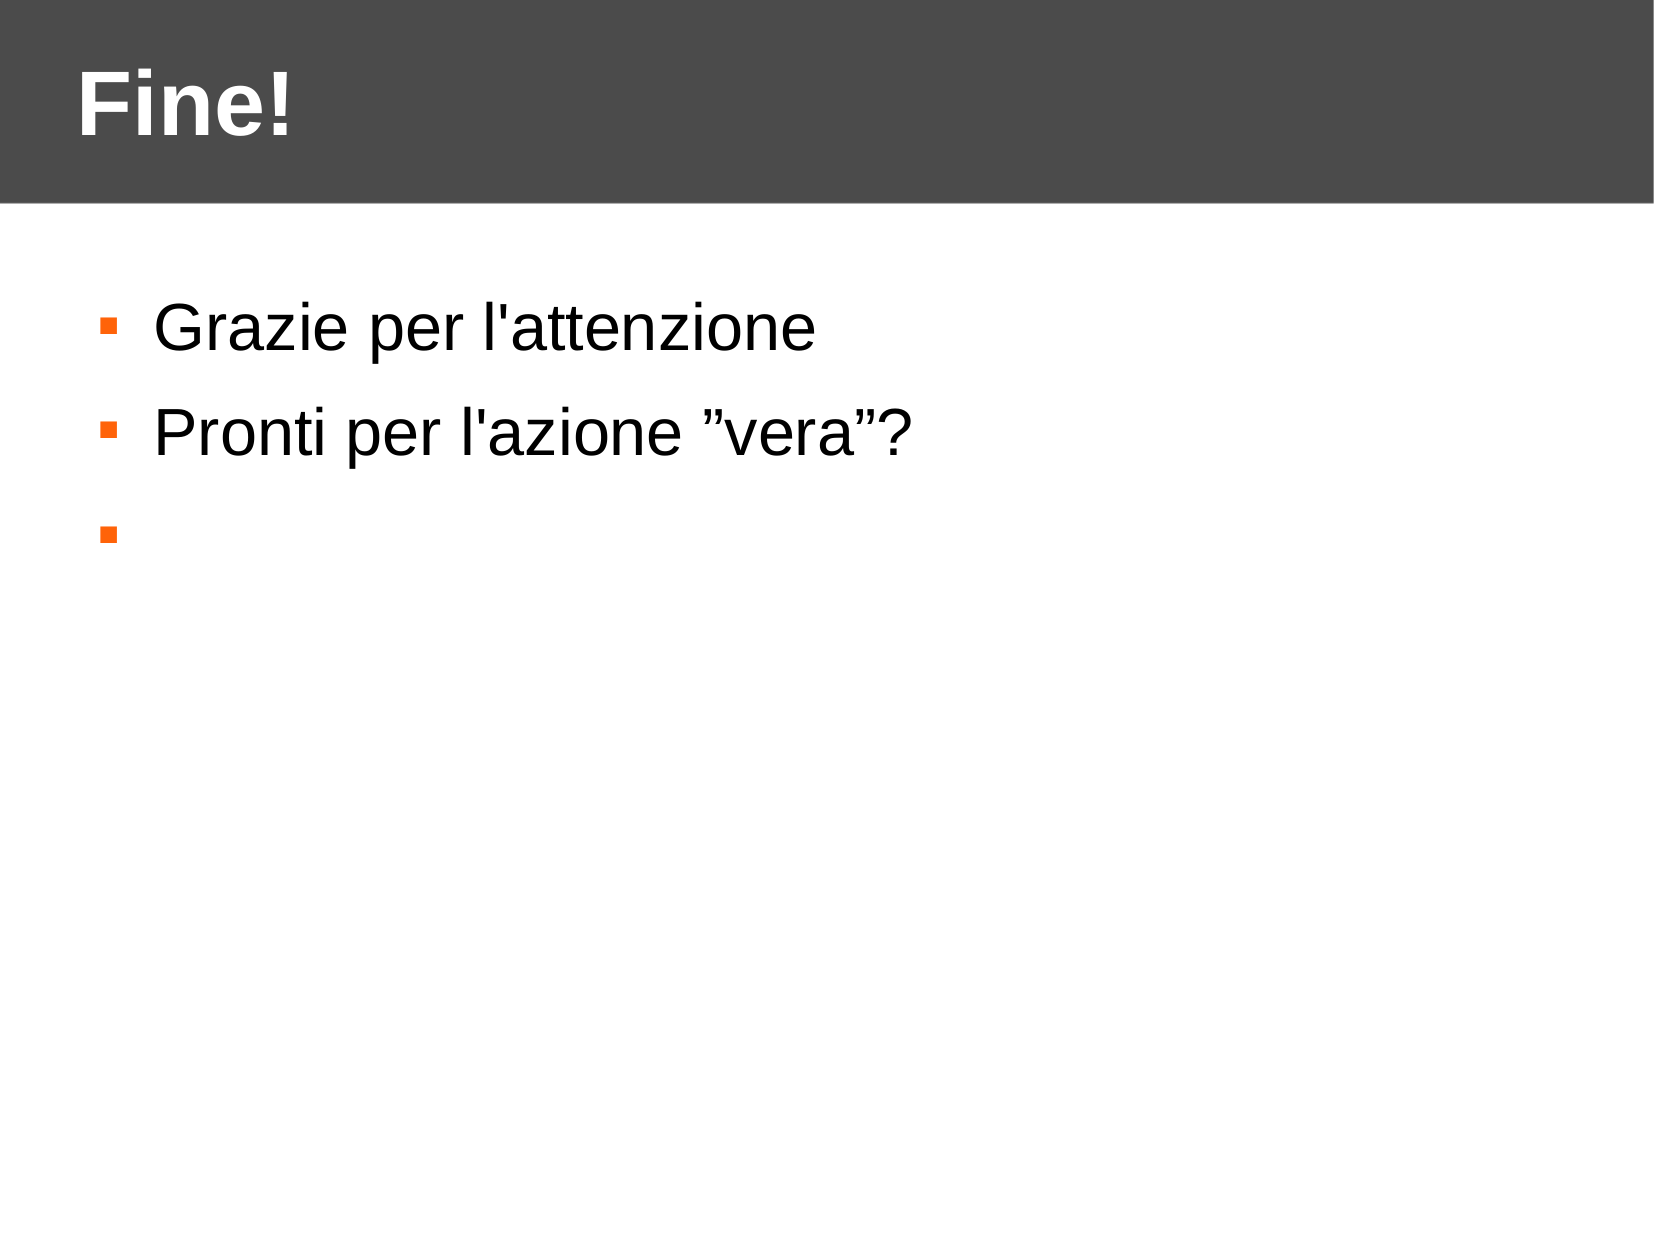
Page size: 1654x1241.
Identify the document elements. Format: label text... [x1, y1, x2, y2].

list Grazie per l'attenzione Pronti per l'azione ”vera”? [82, 290, 1571, 1109]
picture [0, 0, 1654, 1241]
title Fine! [76, 0, 1565, 208]
